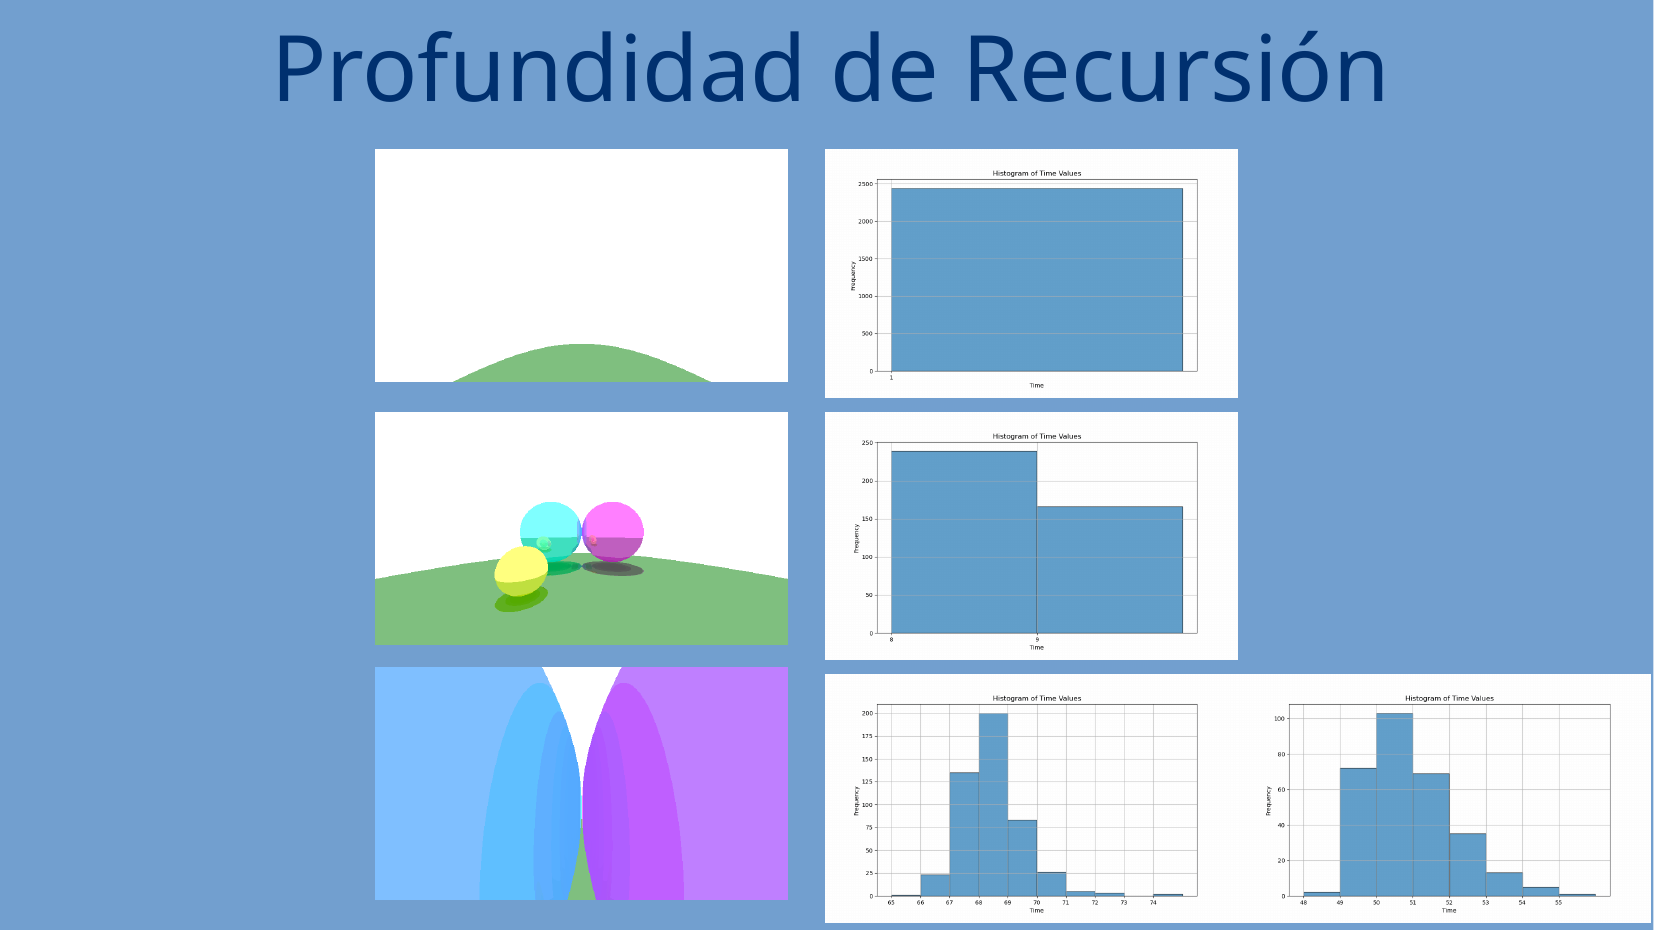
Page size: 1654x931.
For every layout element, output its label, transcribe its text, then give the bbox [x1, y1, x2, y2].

picture [375, 149, 788, 383]
picture [825, 674, 1651, 923]
picture [825, 412, 1238, 660]
picture [375, 412, 788, 645]
picture [825, 149, 1238, 398]
picture [375, 667, 788, 901]
title Profundidad de Recursión [86, 0, 1576, 188]
